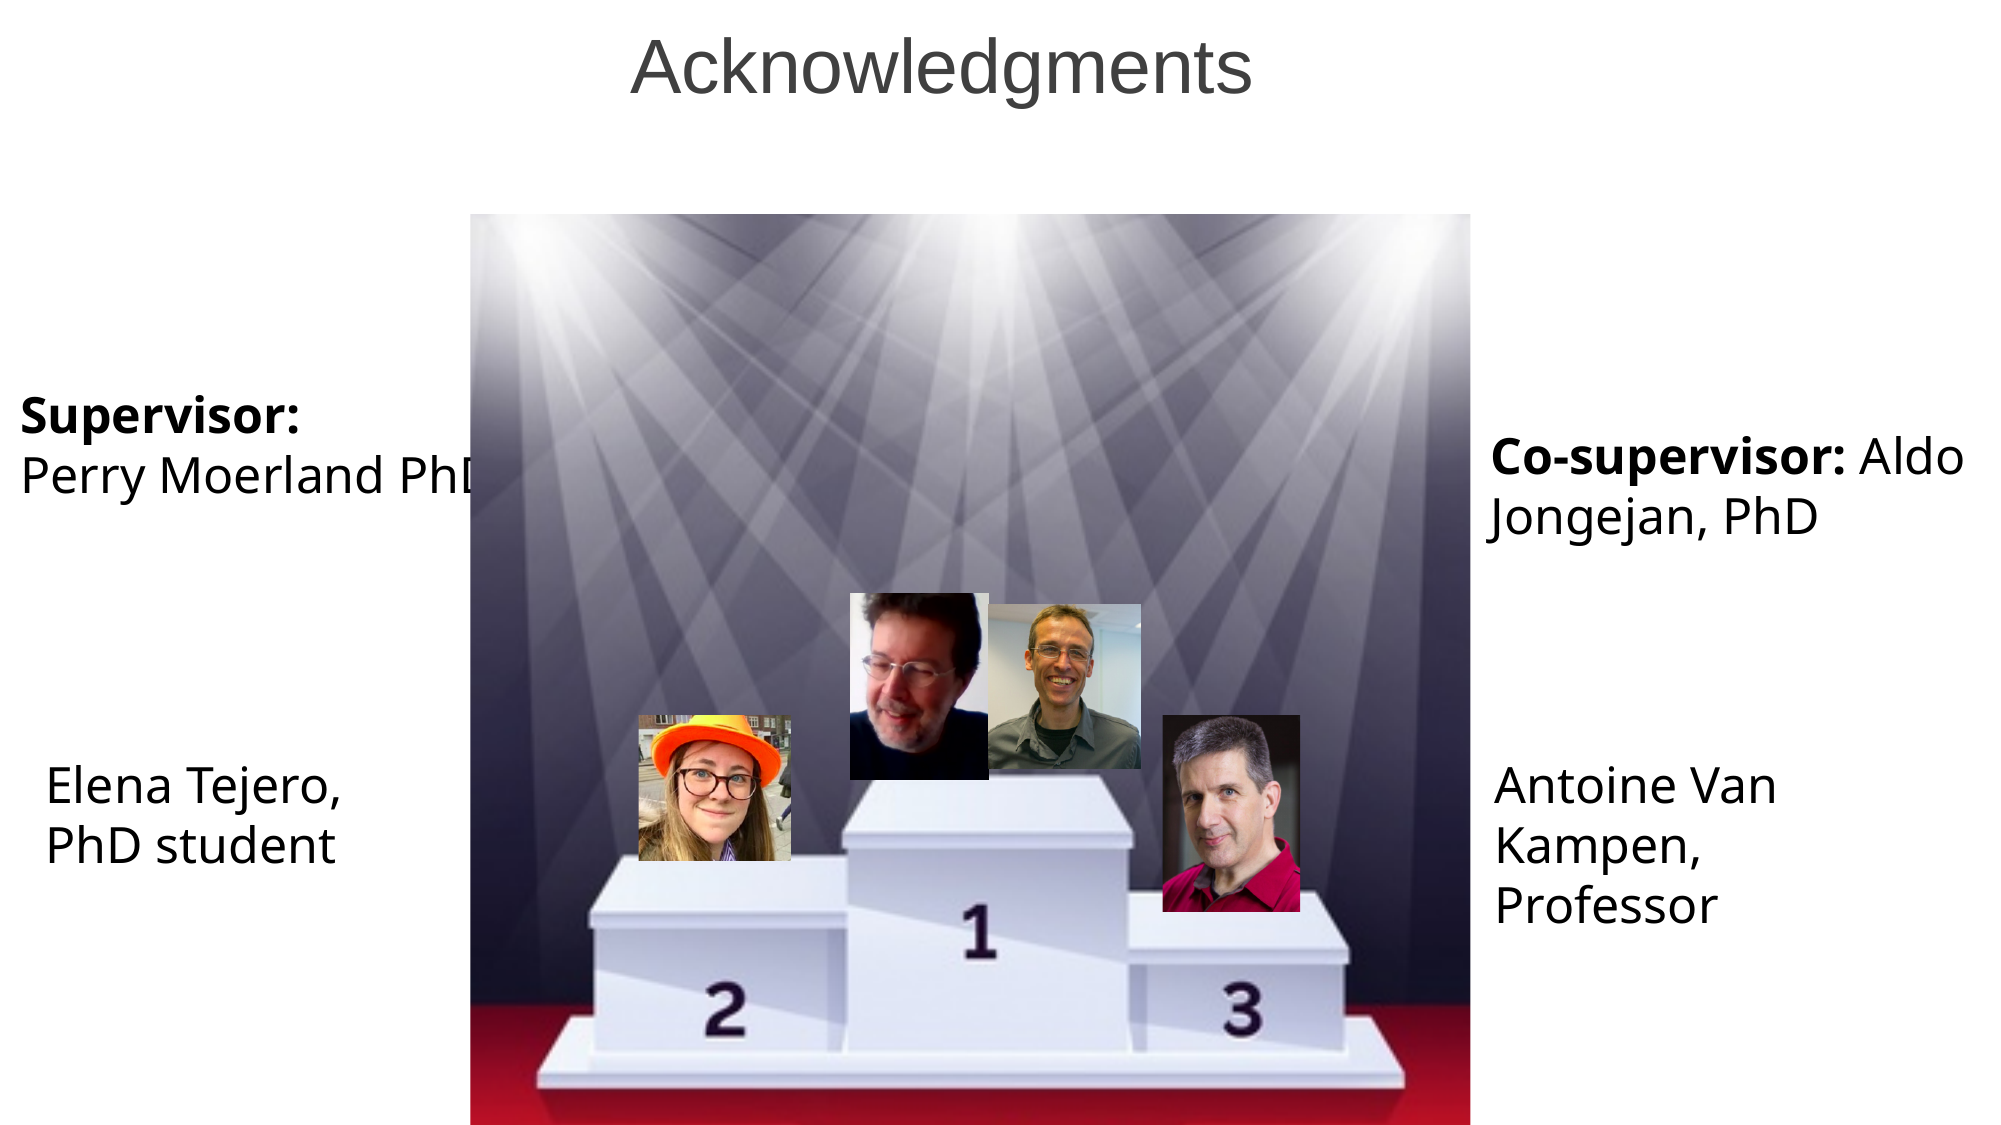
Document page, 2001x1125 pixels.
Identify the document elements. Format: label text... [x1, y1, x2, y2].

text_box Acknowledgments [610, 11, 1331, 187]
text_box Elena Tejero, PhD student [25, 733, 467, 894]
text_box Antoine Van Kampen, Professor [1474, 733, 1923, 894]
text_box Co-supervisor: Aldo Jongejan, PhD [1471, 404, 1997, 567]
picture [470, 214, 1471, 1125]
text_box Supervisor: Perry Moerland PhD [0, 363, 470, 526]
